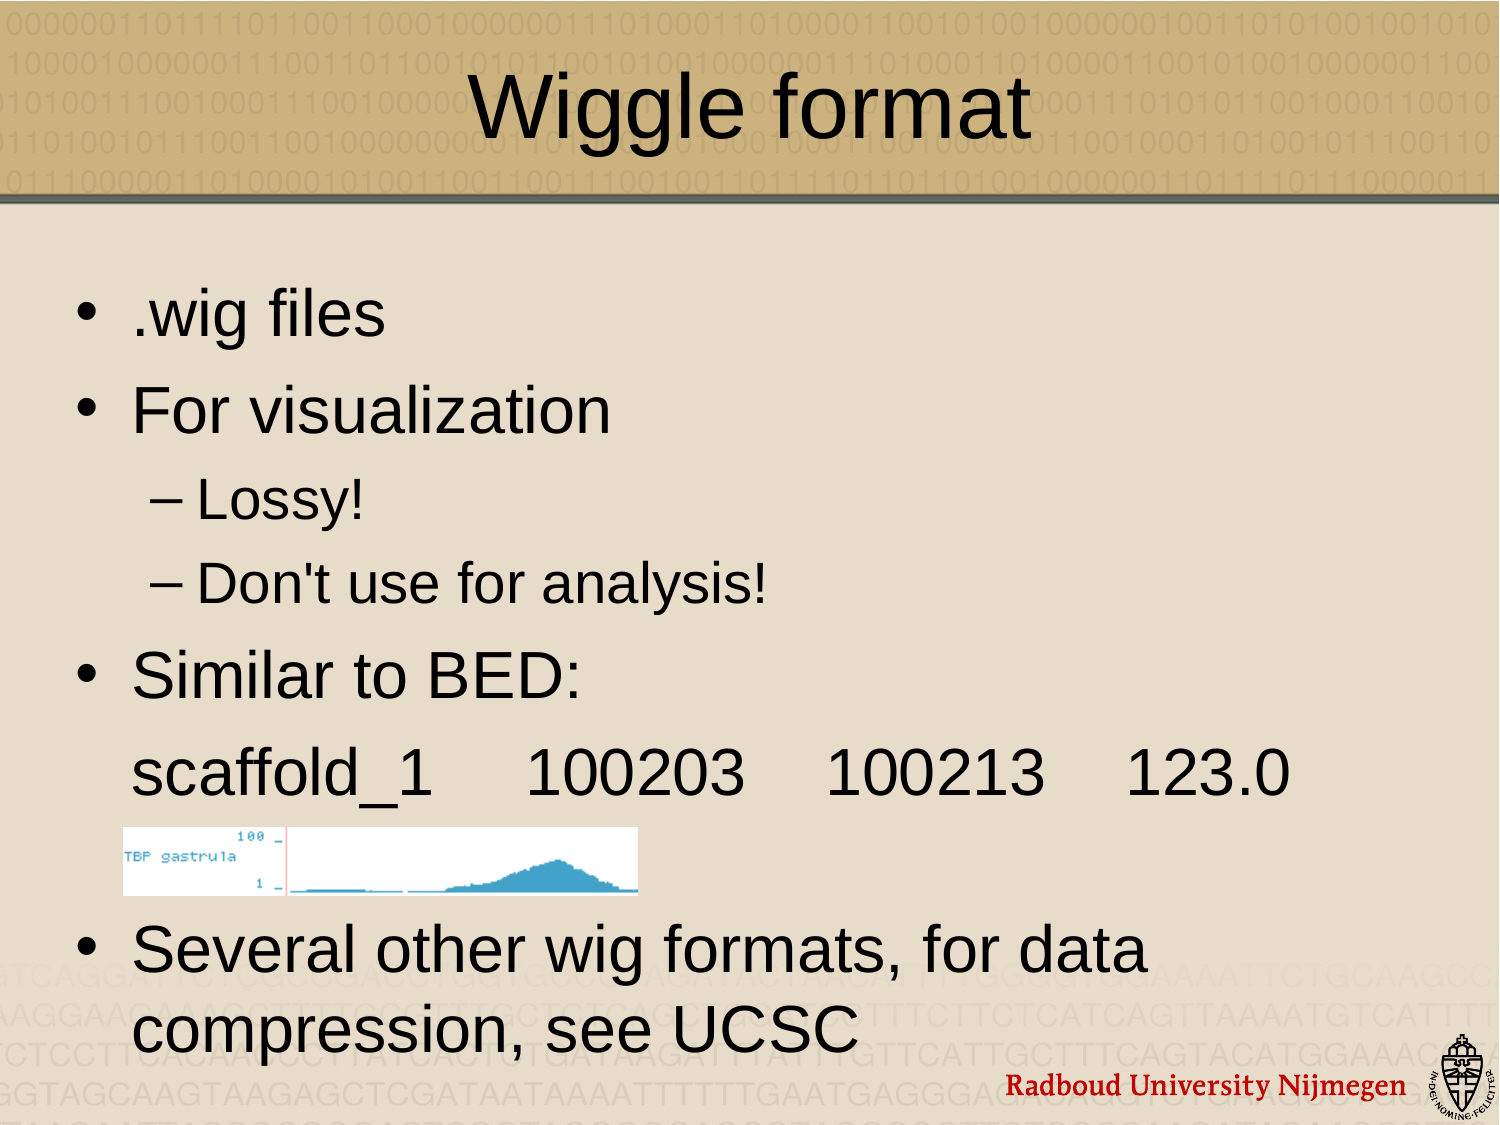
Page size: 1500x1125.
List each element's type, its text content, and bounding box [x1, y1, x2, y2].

title Wiggle format [75, 7, 1425, 196]
list .wig files For visualization Lossy! Don't use for analysis! Similar to BED: scaffold_1 100203 100213 123.0 Several other wig formats, for data compression, see UCSC [75, 270, 1426, 1066]
picture [0, 1, 1500, 1125]
